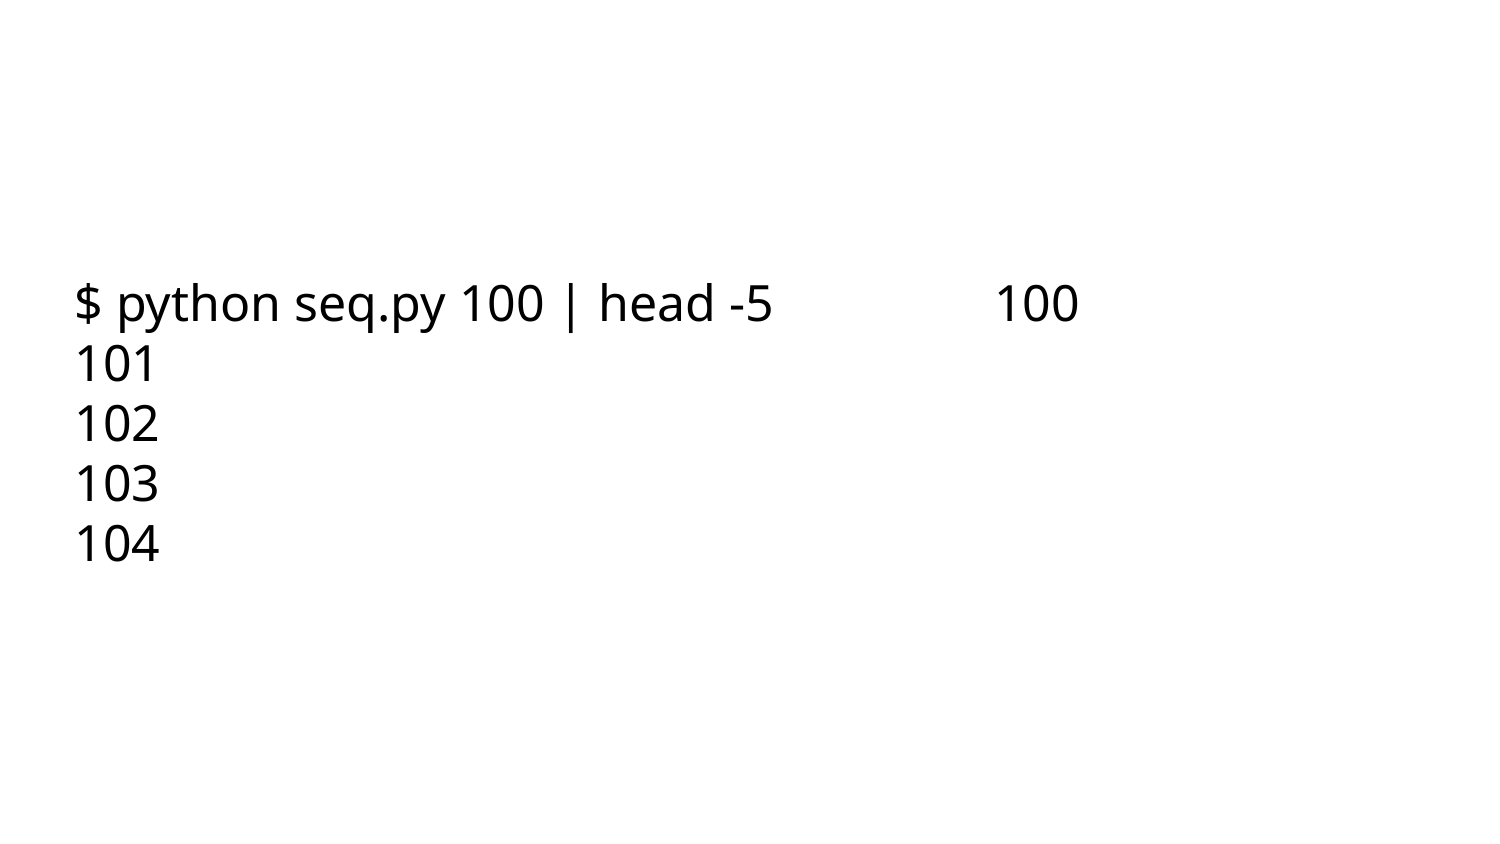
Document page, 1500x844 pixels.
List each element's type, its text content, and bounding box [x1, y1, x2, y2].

title $ python seq.py 100 | head -5 100 101 102 103 104 [59, 44, 1441, 799]
